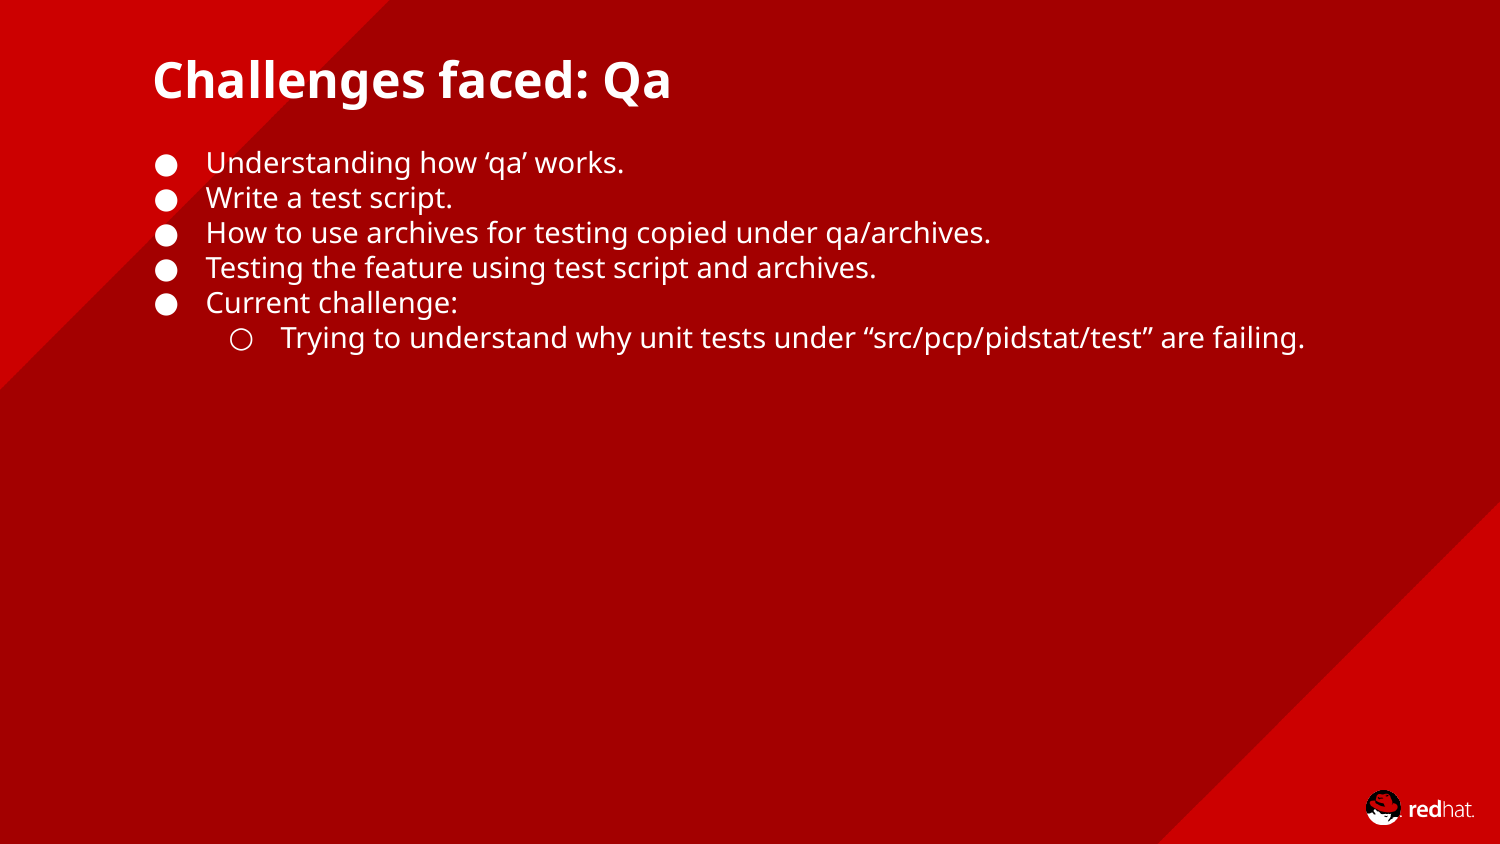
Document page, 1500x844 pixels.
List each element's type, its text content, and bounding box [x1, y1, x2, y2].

picture [0, 0, 1500, 844]
text_box Understanding how ‘qa’ works. Write a test script. How to use archives for testing copied under qa/archives. Testing the feature using test script and archives. Current challenge: Trying to understand why unit tests under “src/pcp/pidstat/test” are failing. [115, 129, 1392, 715]
title Challenges faced: Qa [137, 24, 1413, 132]
